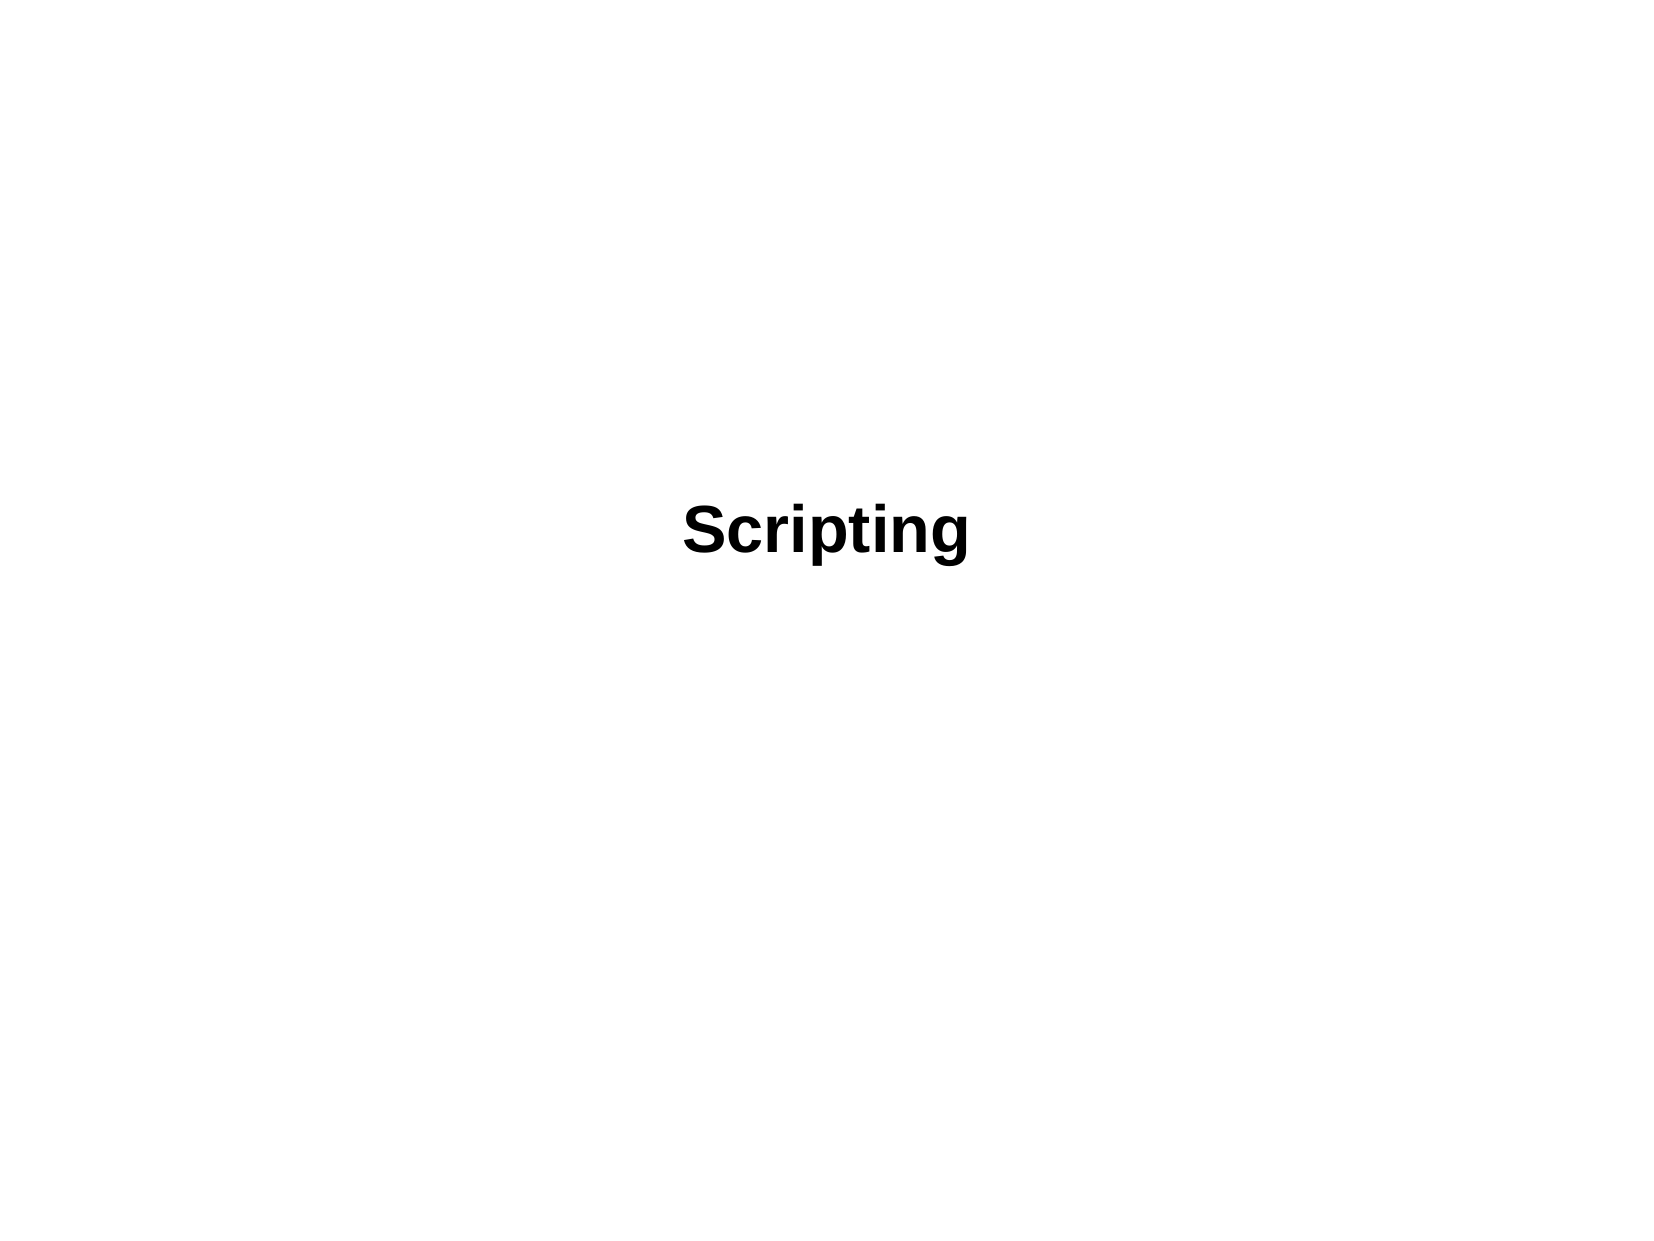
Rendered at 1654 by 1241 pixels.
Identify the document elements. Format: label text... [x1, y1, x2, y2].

subtitle Scripting [82, 49, 1571, 1010]
